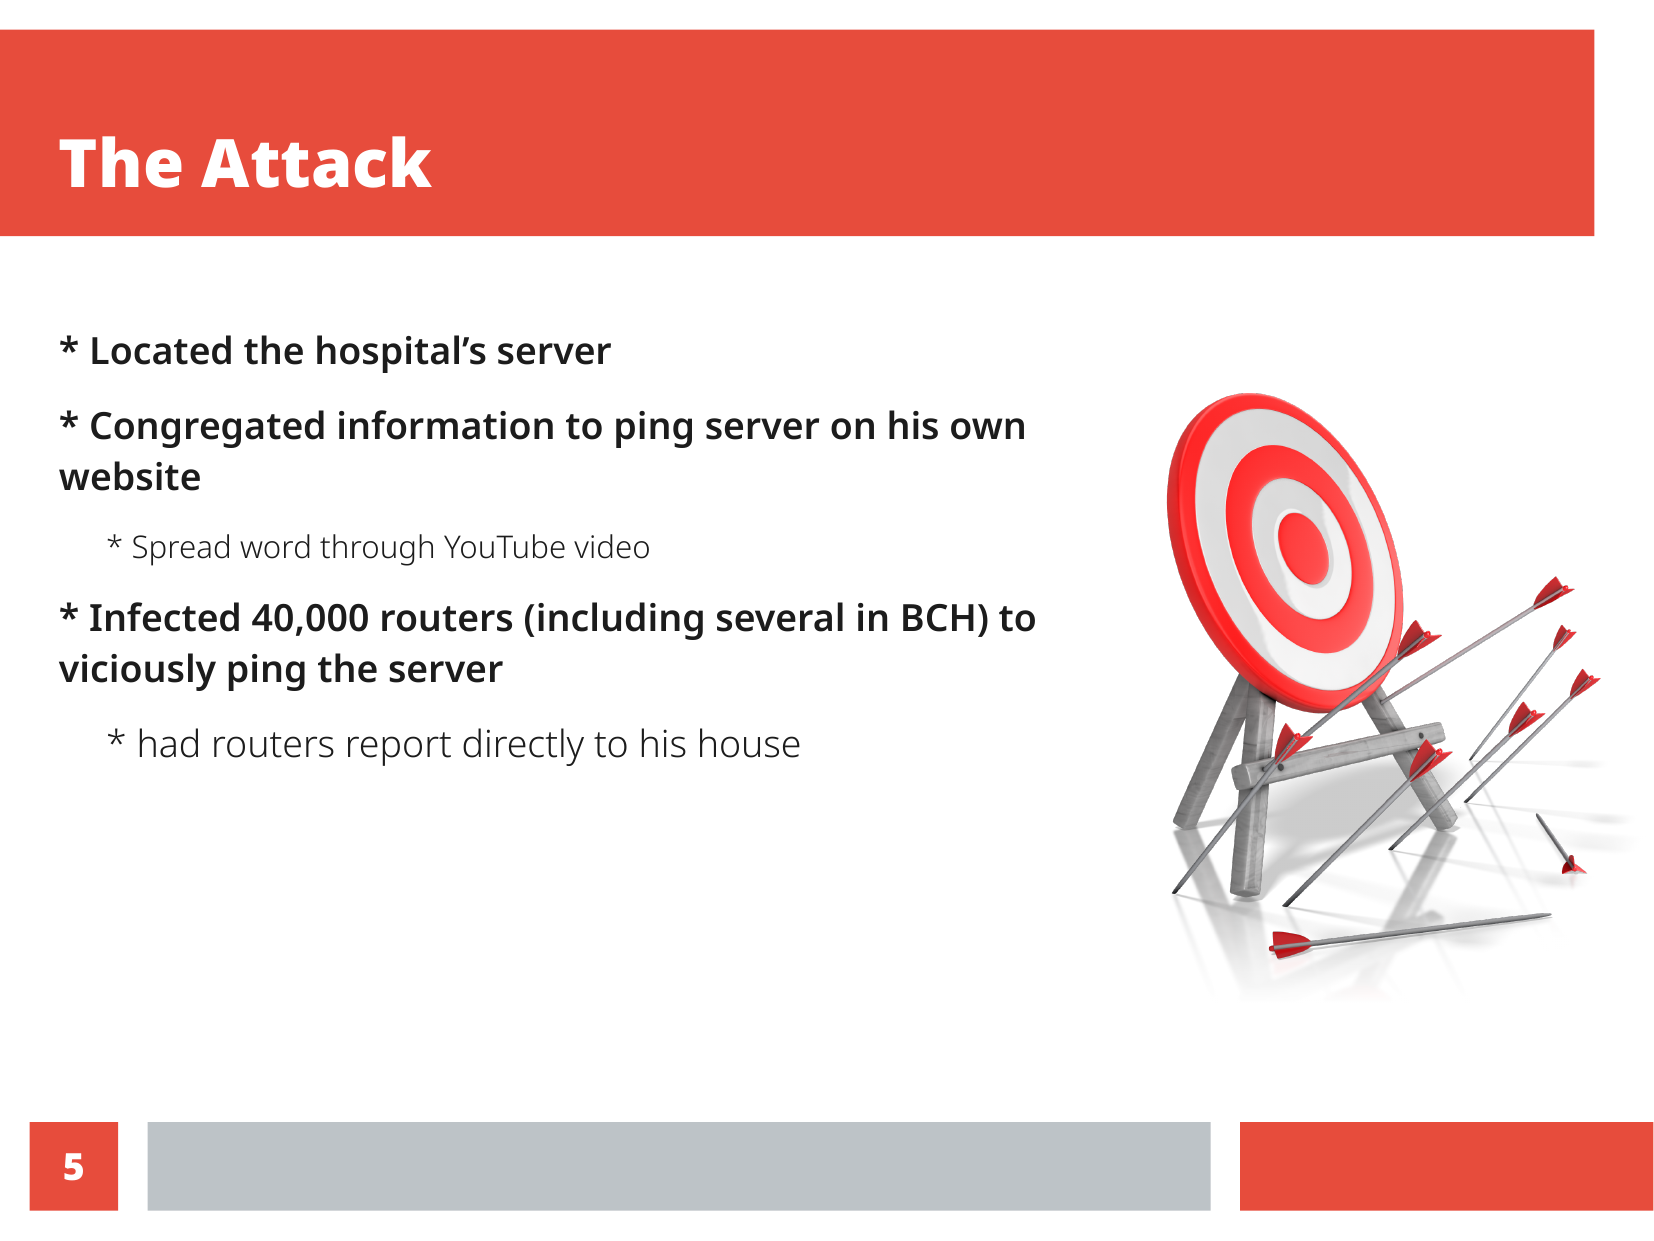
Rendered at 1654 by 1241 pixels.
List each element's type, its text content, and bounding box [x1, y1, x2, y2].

title The Attack [59, 59, 1595, 207]
list * Located the hospital’s server * Congregated information to ping server on his own website * Spread word through YouTube video * Infected 40,000 routers (including several in BCH) to viciously ping the server * had routers report directly to his house [59, 324, 1156, 1093]
picture [1125, 379, 1654, 1006]
